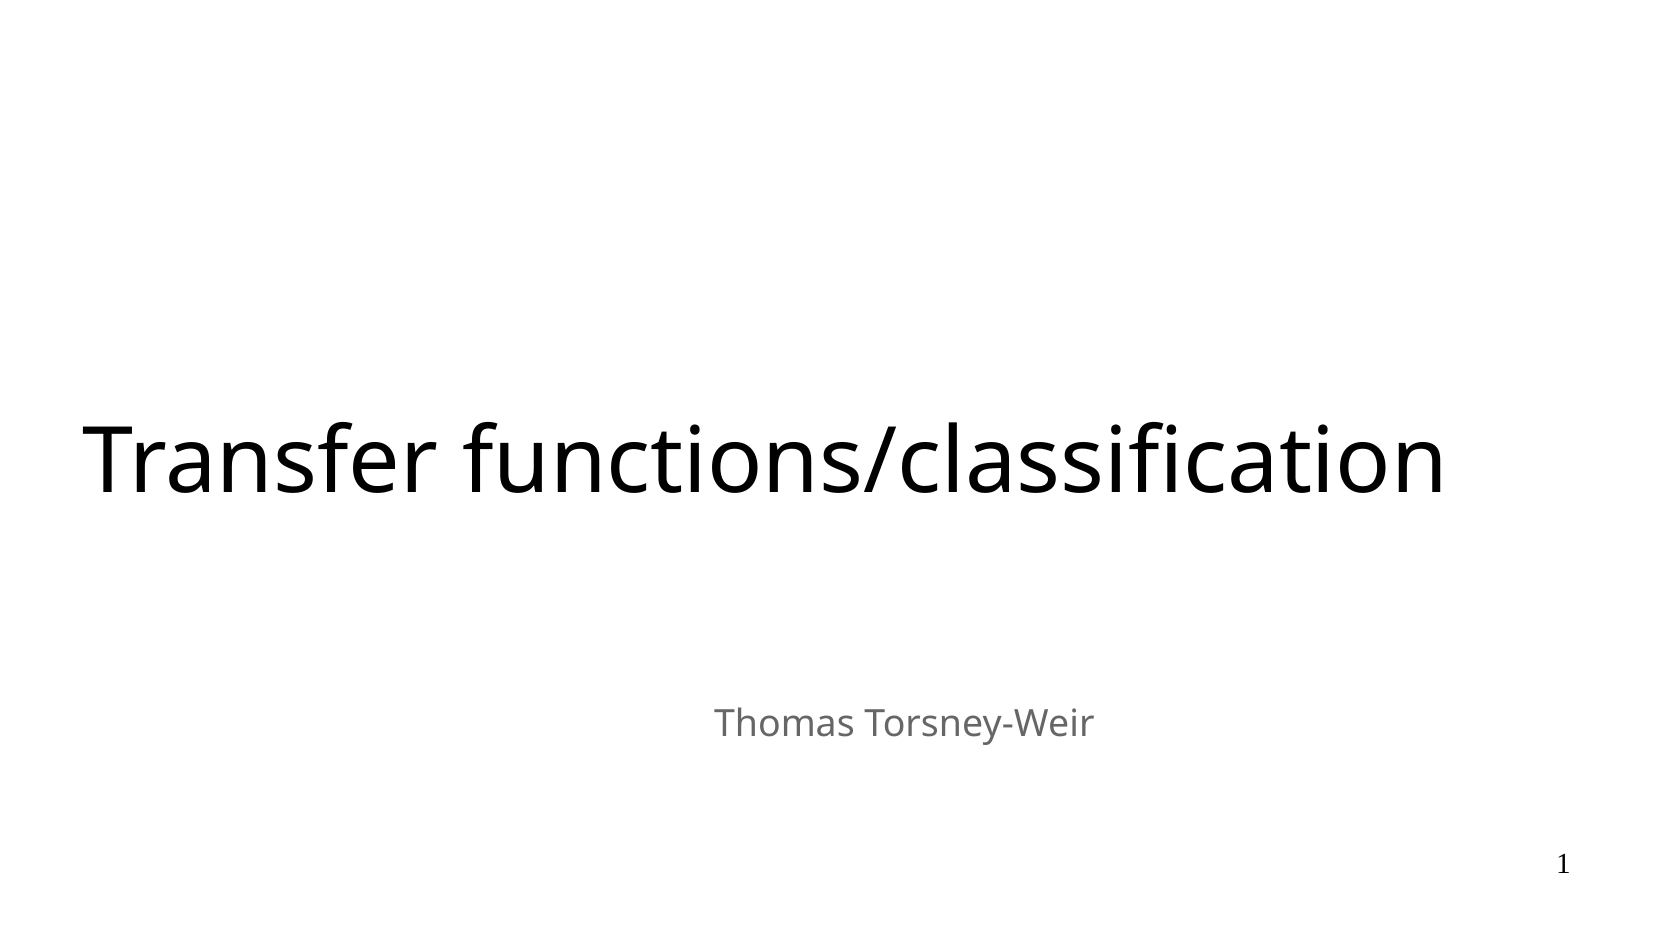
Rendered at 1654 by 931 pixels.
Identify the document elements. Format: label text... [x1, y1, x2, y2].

text_box Thomas Torsney-Weir [699, 689, 1570, 750]
title Transfer functions/classification [82, 379, 1571, 535]
